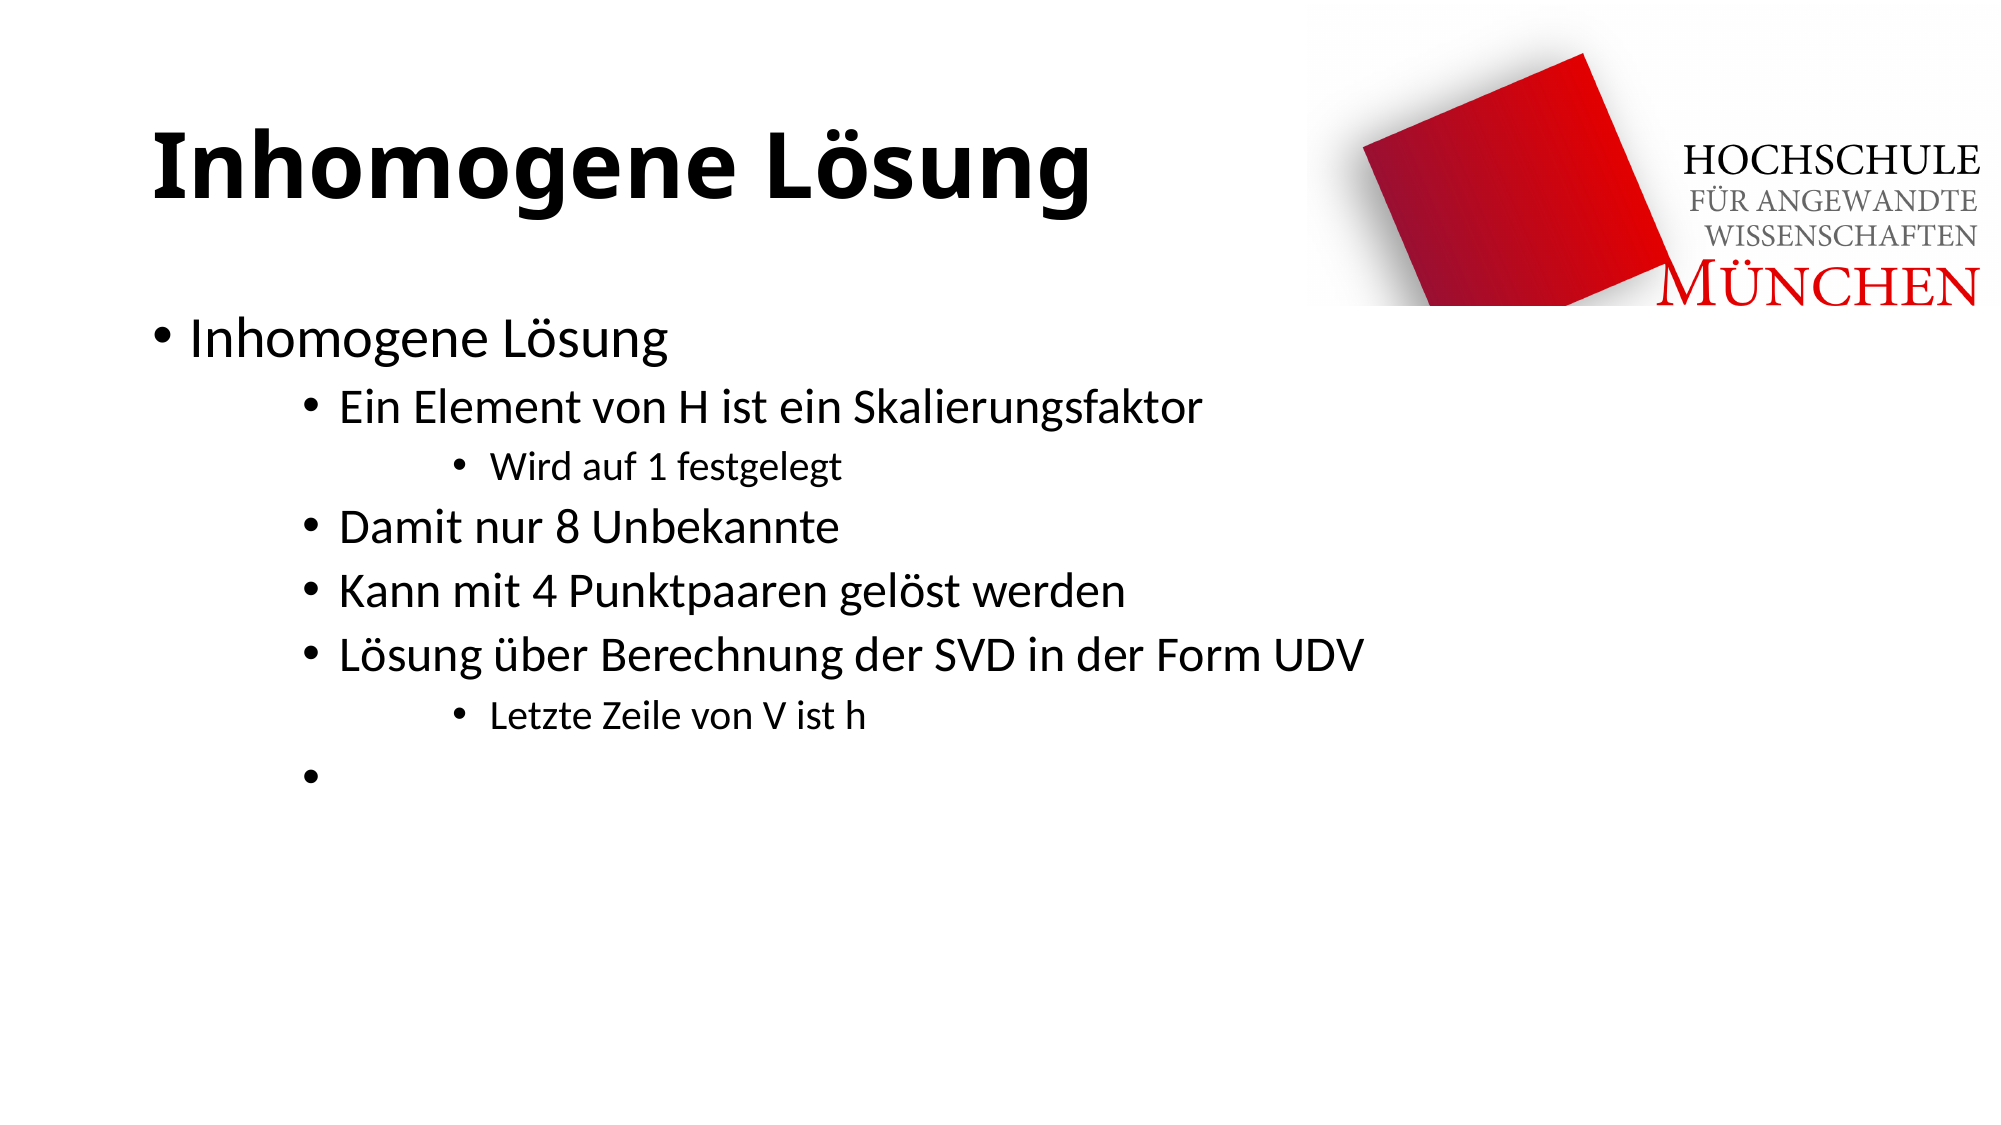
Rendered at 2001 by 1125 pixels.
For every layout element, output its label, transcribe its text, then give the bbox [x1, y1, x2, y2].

title Inhomogene Lösung [137, 59, 1863, 278]
list Inhomogene Lösung Ein Element von H ist ein Skalierungsfaktor Wird auf 1 festgelegt Damit nur 8 Unbekannte Kann mit 4 Punktpaaren gelöst werden Lösung über Berechnung der SVD in der Form UDV Letzte Zeile von V ist h [137, 299, 1863, 1014]
